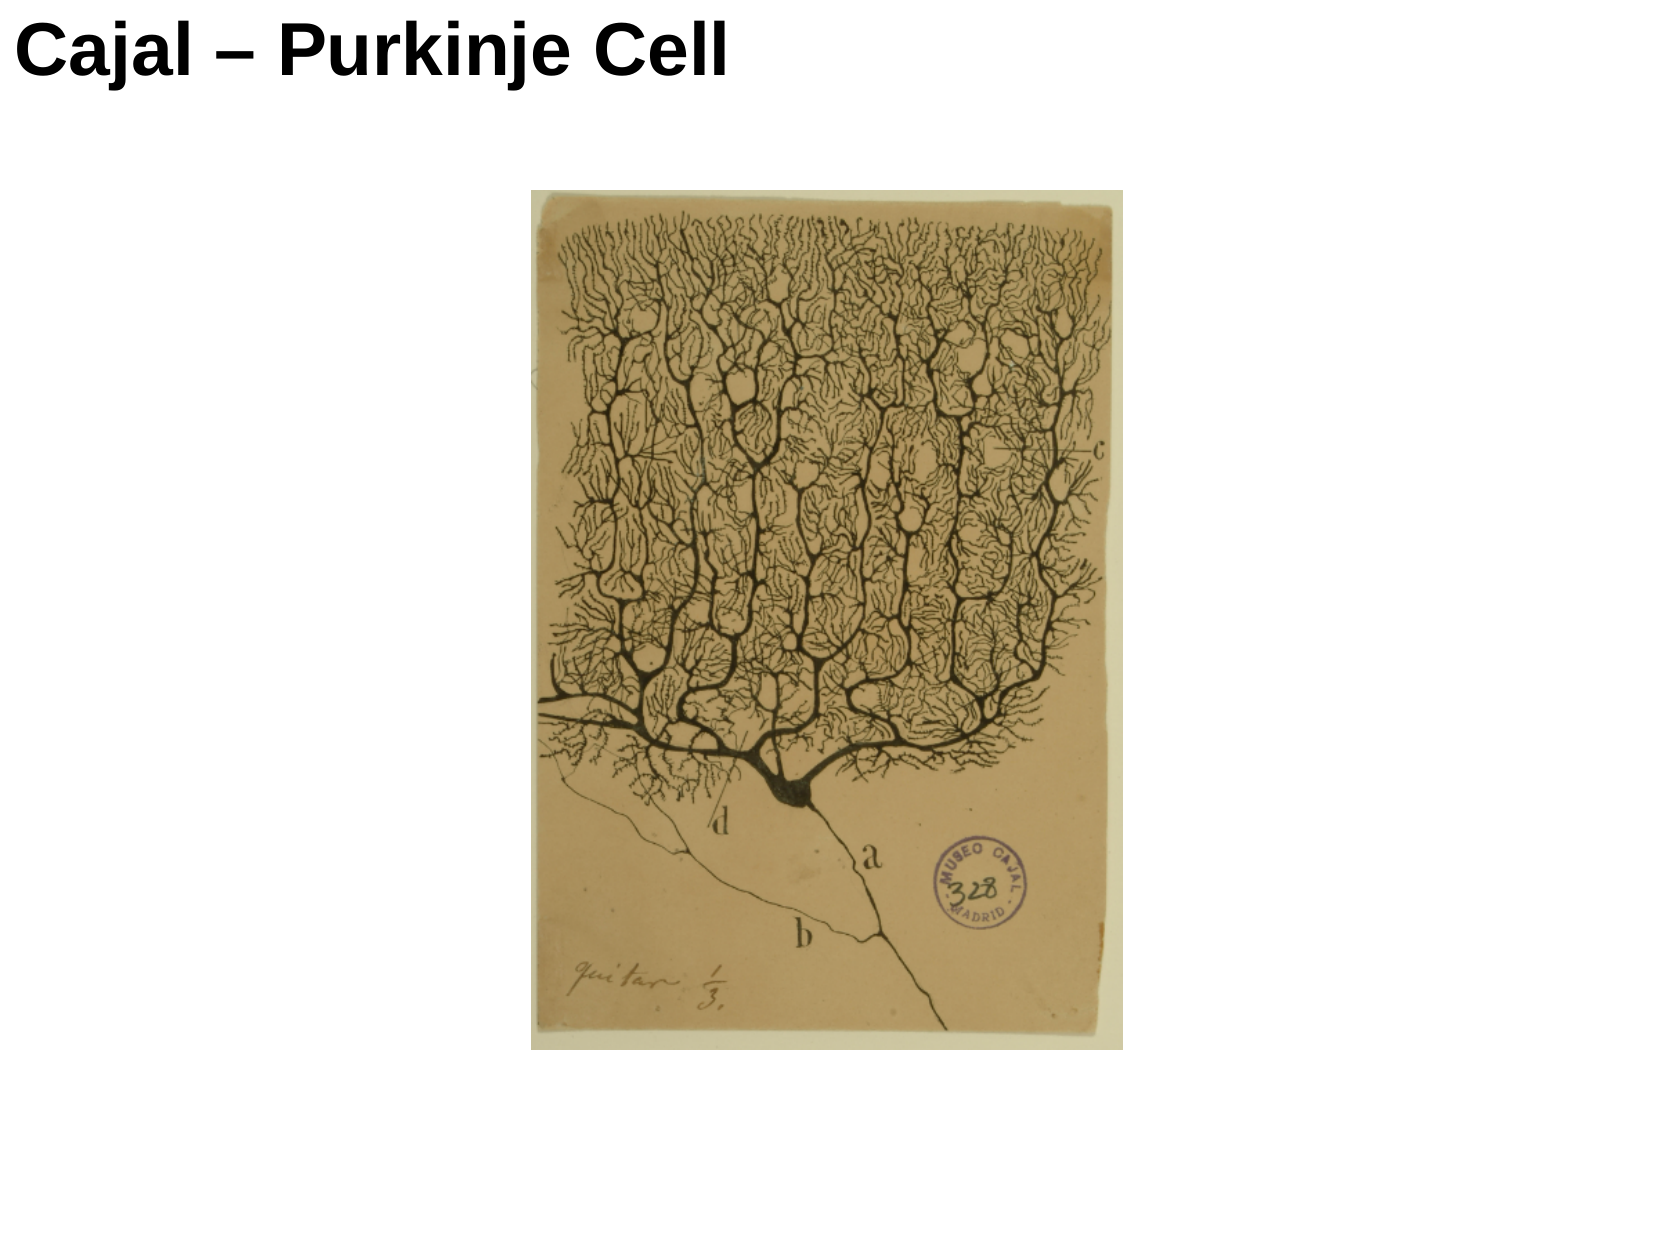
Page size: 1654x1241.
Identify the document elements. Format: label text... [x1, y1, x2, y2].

picture [531, 190, 1123, 1051]
text_box Cajal – Purkinje Cell [0, 0, 1063, 130]
